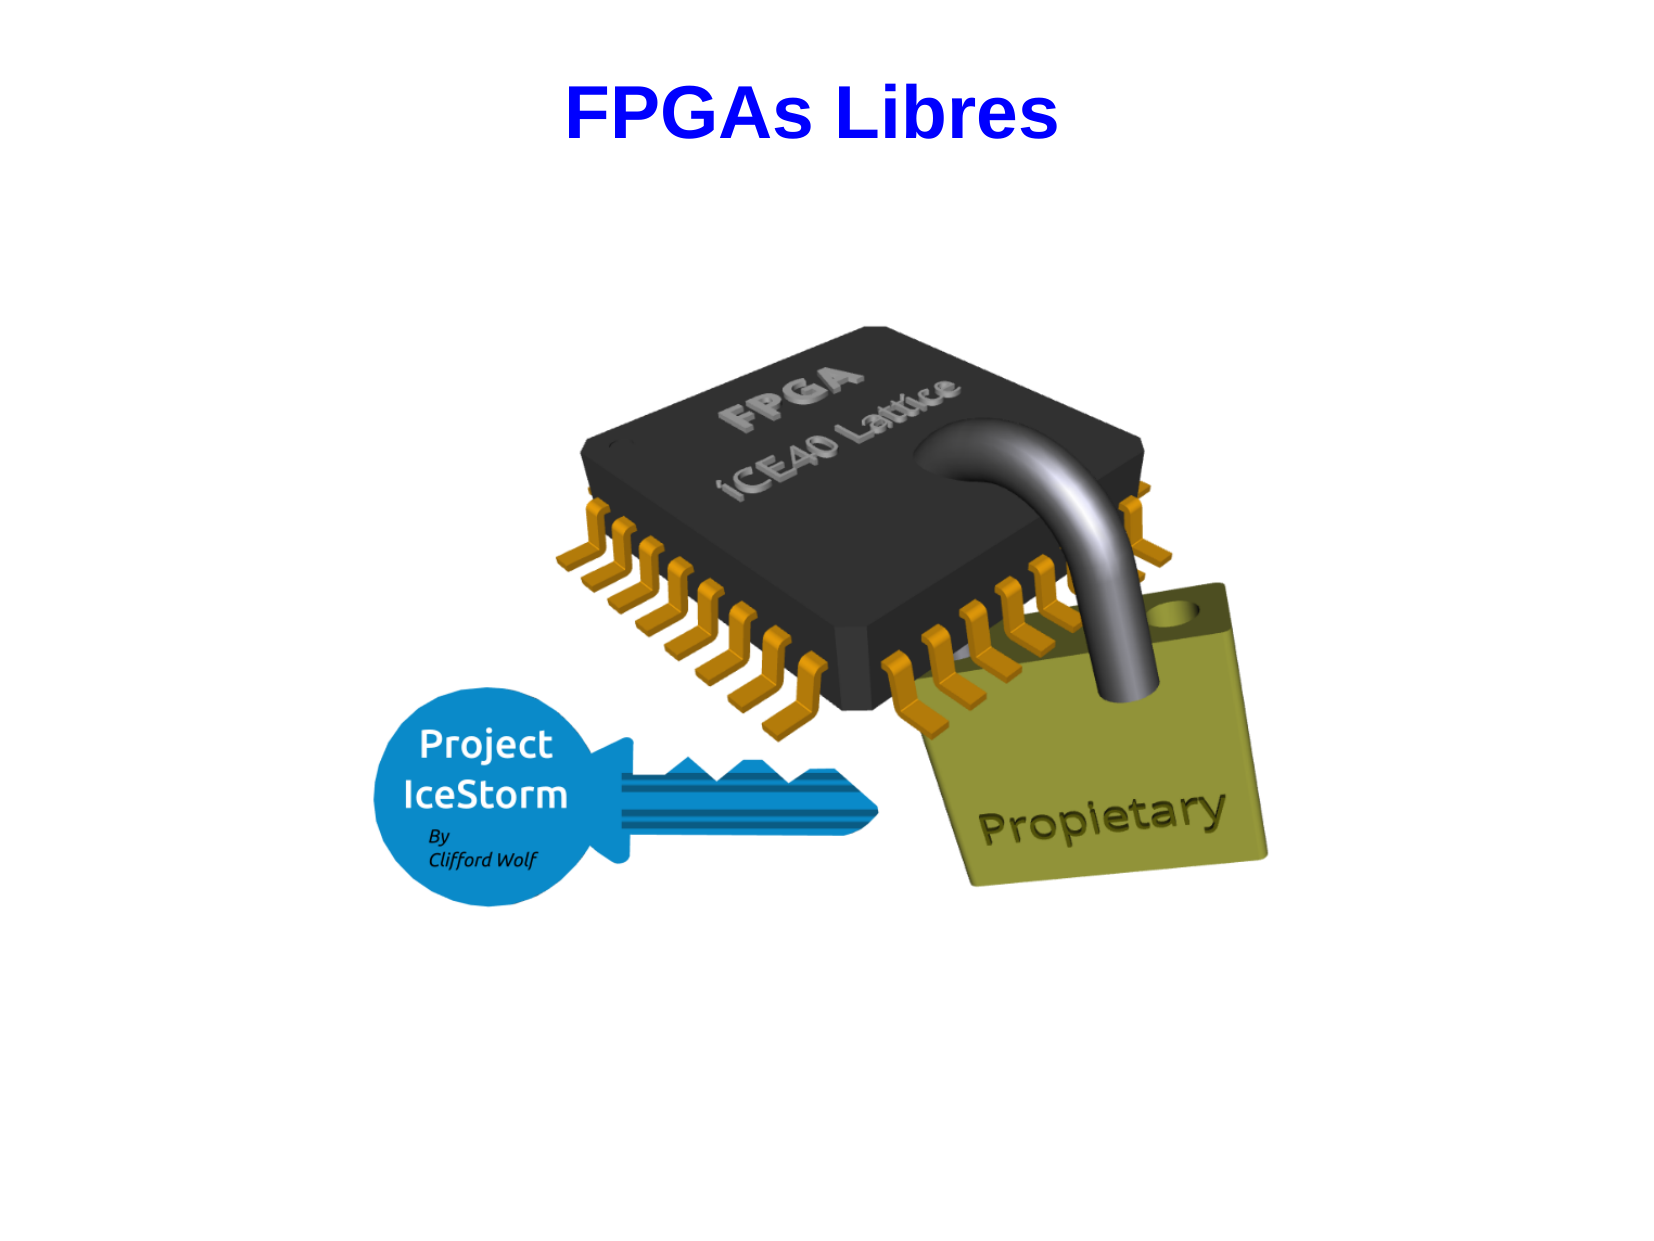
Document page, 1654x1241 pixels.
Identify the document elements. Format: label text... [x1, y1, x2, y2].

picture [316, 275, 1336, 991]
text_box FPGAs Libres [64, 60, 1561, 166]
